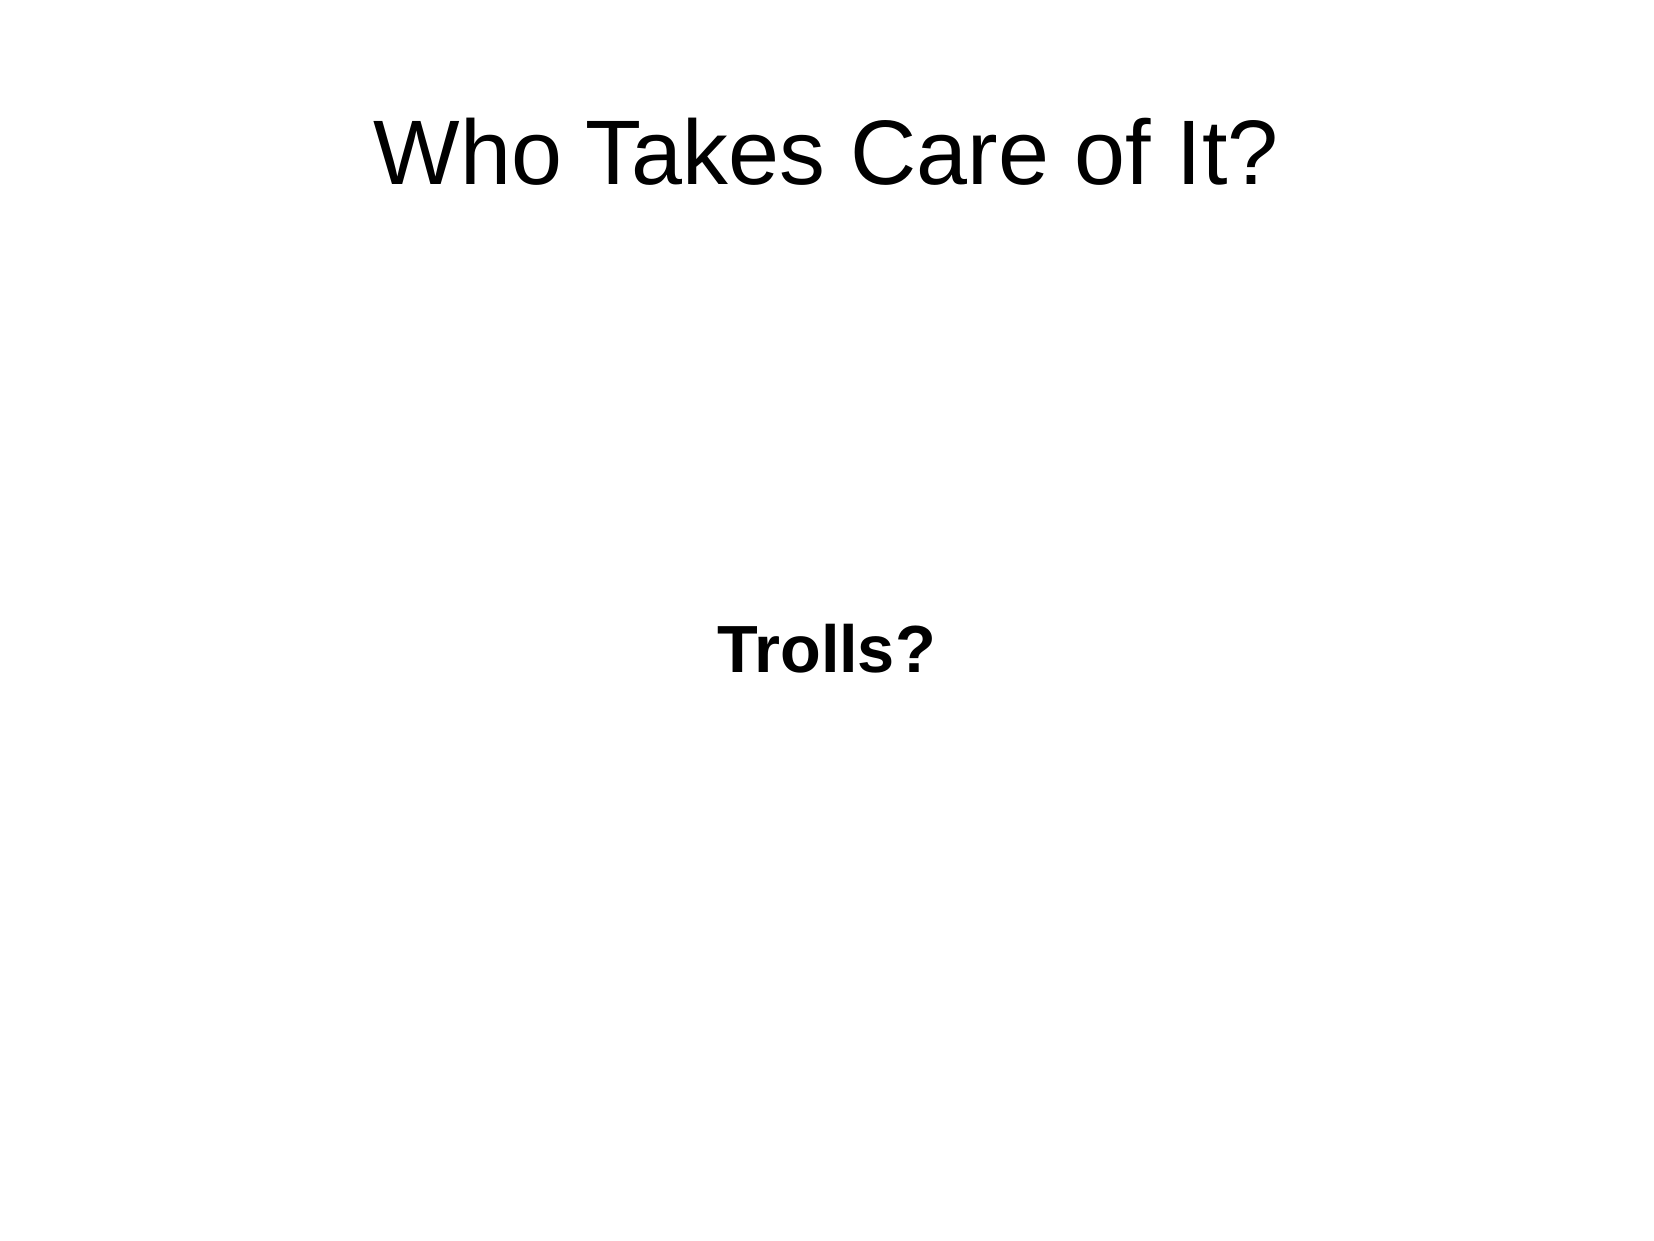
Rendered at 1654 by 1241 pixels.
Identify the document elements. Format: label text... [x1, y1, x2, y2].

subtitle Trolls? [82, 290, 1571, 1010]
title Who Takes Care of It? [82, 49, 1571, 257]
